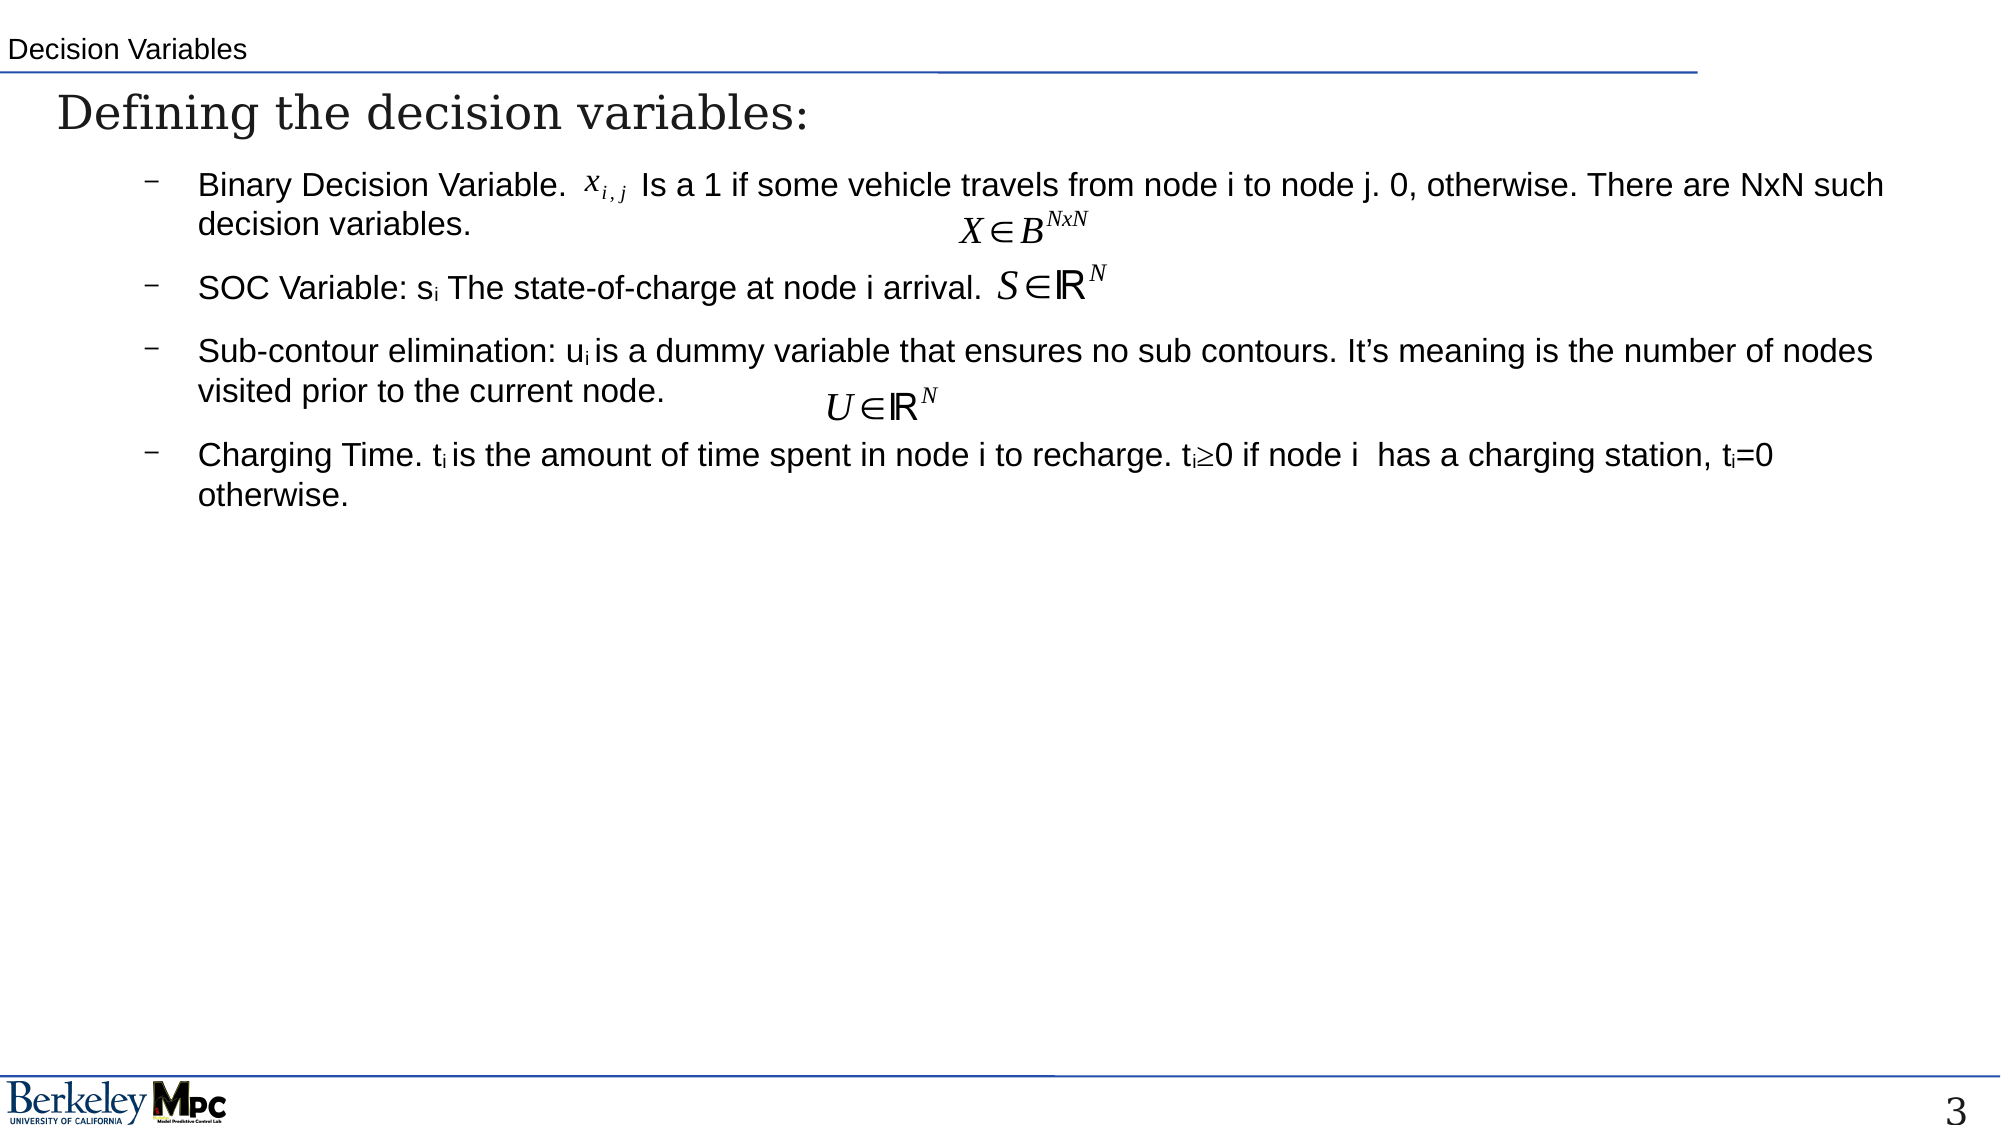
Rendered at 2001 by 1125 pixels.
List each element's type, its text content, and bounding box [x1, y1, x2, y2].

title Decision Variables [7, 7, 1930, 92]
chart [947, 205, 1100, 254]
chart [574, 161, 635, 204]
list Defining the decision variables: Binary Decision Variable. Is a 1 if some vehicle travels from node i to node j. 0, otherwise. There are NxN such decision variables. SOC Variable: si The state-of-charge at node i arrival. Sub-contour elimination: ui is a dummy variable that ensures no sub contours. It’s meaning is the number of nodes visited prior to the current node. Charging Time. ti is the amount of time spent in node i to recharge. ti≥0 if node i has a charging station, ti=0 otherwise. [41, 75, 1925, 1019]
chart [986, 257, 1119, 311]
chart [814, 380, 950, 431]
picture [0, 1072, 226, 1125]
